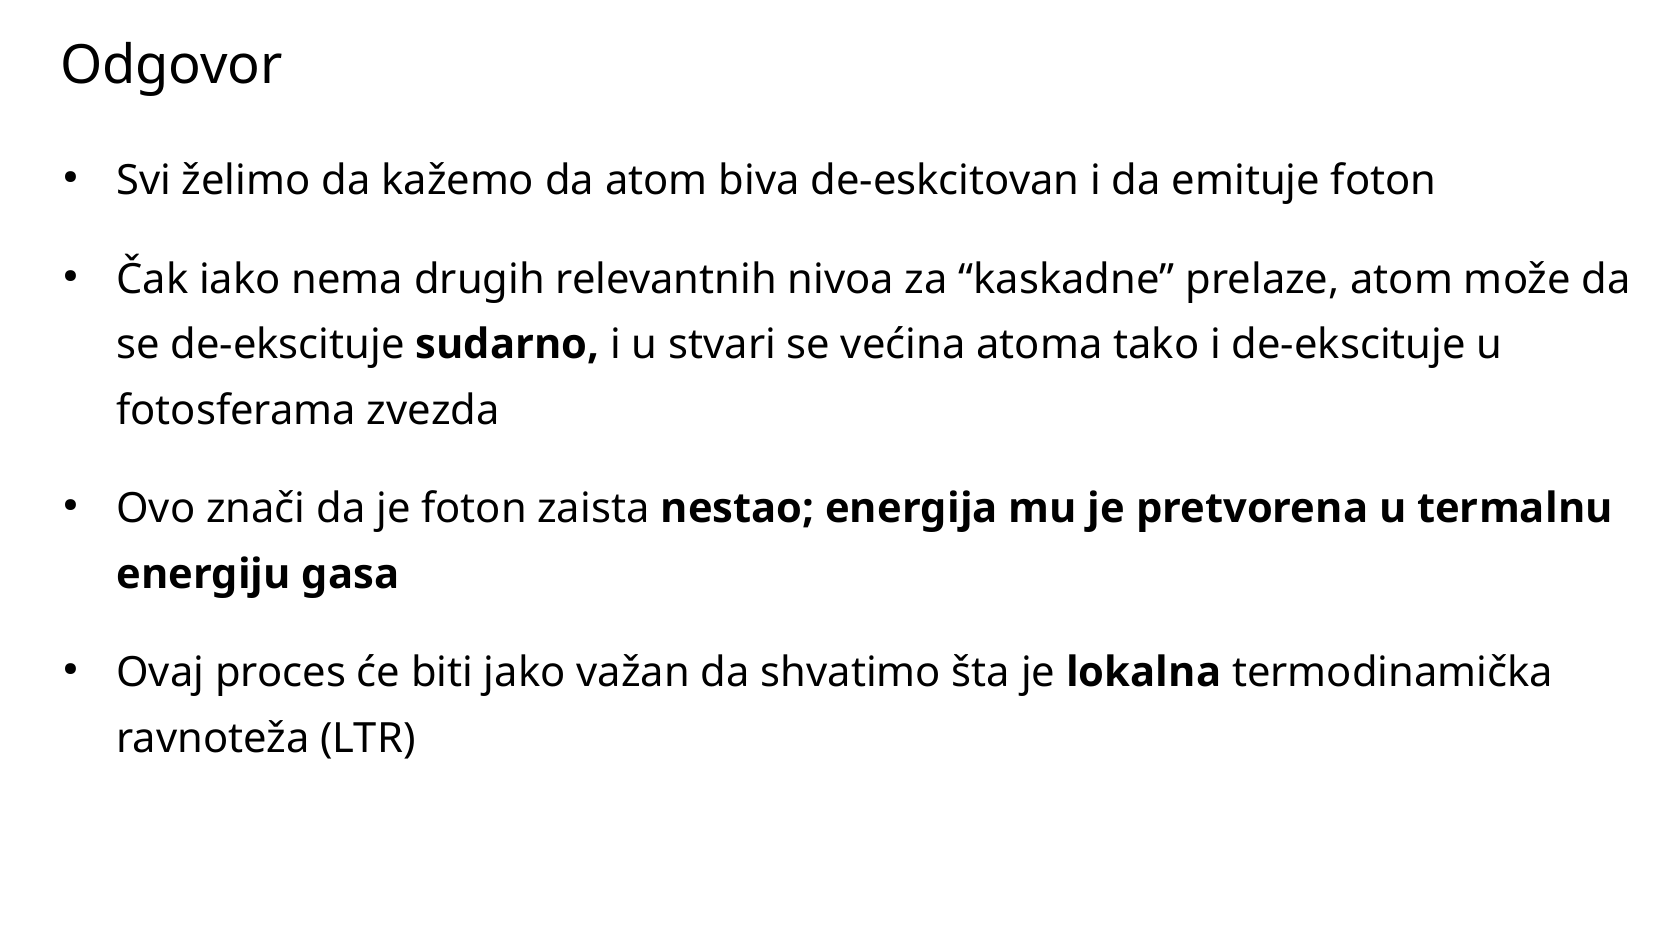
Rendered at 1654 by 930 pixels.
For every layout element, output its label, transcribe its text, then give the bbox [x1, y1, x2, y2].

list Svi želimo da kažemo da atom biva de-eskcitovan i da emituje foton Čak iako nema drugih relevantnih nivoa za “kaskadne” prelaze, atom može da se de-ekscituje sudarno, i u stvari se većina atoma tako i de-ekscituje u fotosferama zvezda Ovo znači da je foton zaista nestao; energija mu je pretvorena u termalnu energiju gasa Ovaj proces će biti jako važan da shvatimo šta je lokalna termodinamička ravnoteža (LTR) [45, 149, 1635, 880]
title Odgovor [59, 13, 1648, 113]
